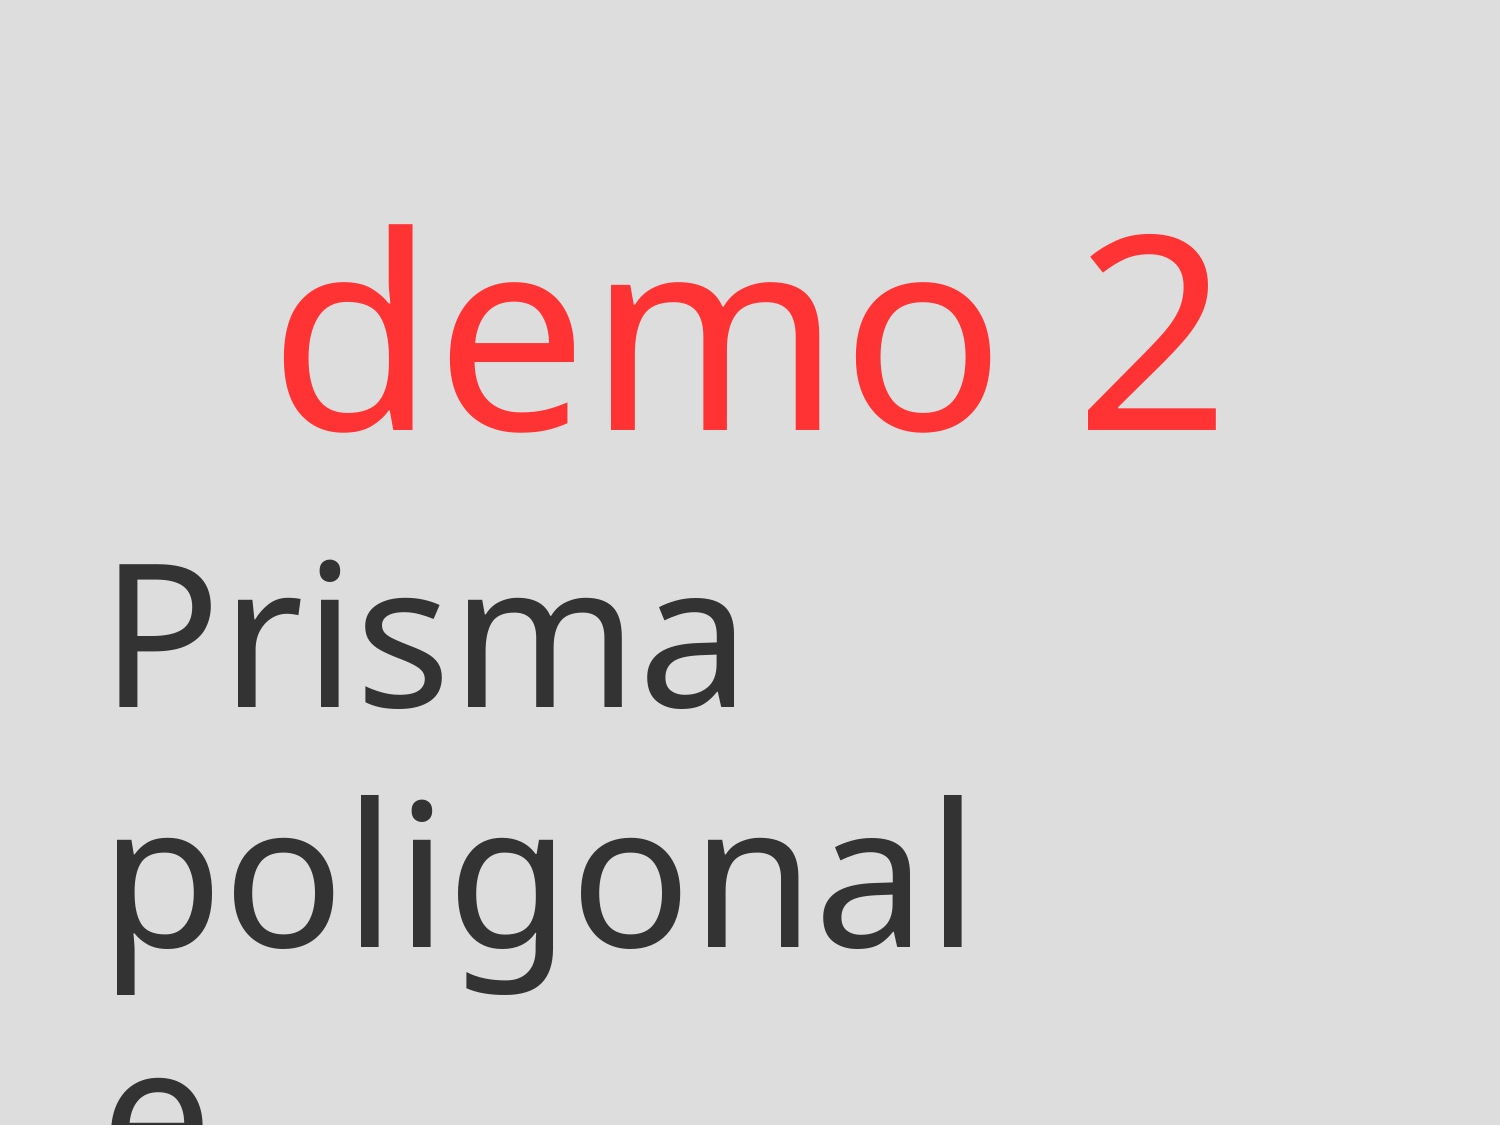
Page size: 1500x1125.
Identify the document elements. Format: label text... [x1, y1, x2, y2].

title demo 2 [75, 146, 1425, 405]
title Prisma poligonal e interatividade [75, 493, 1425, 1008]
